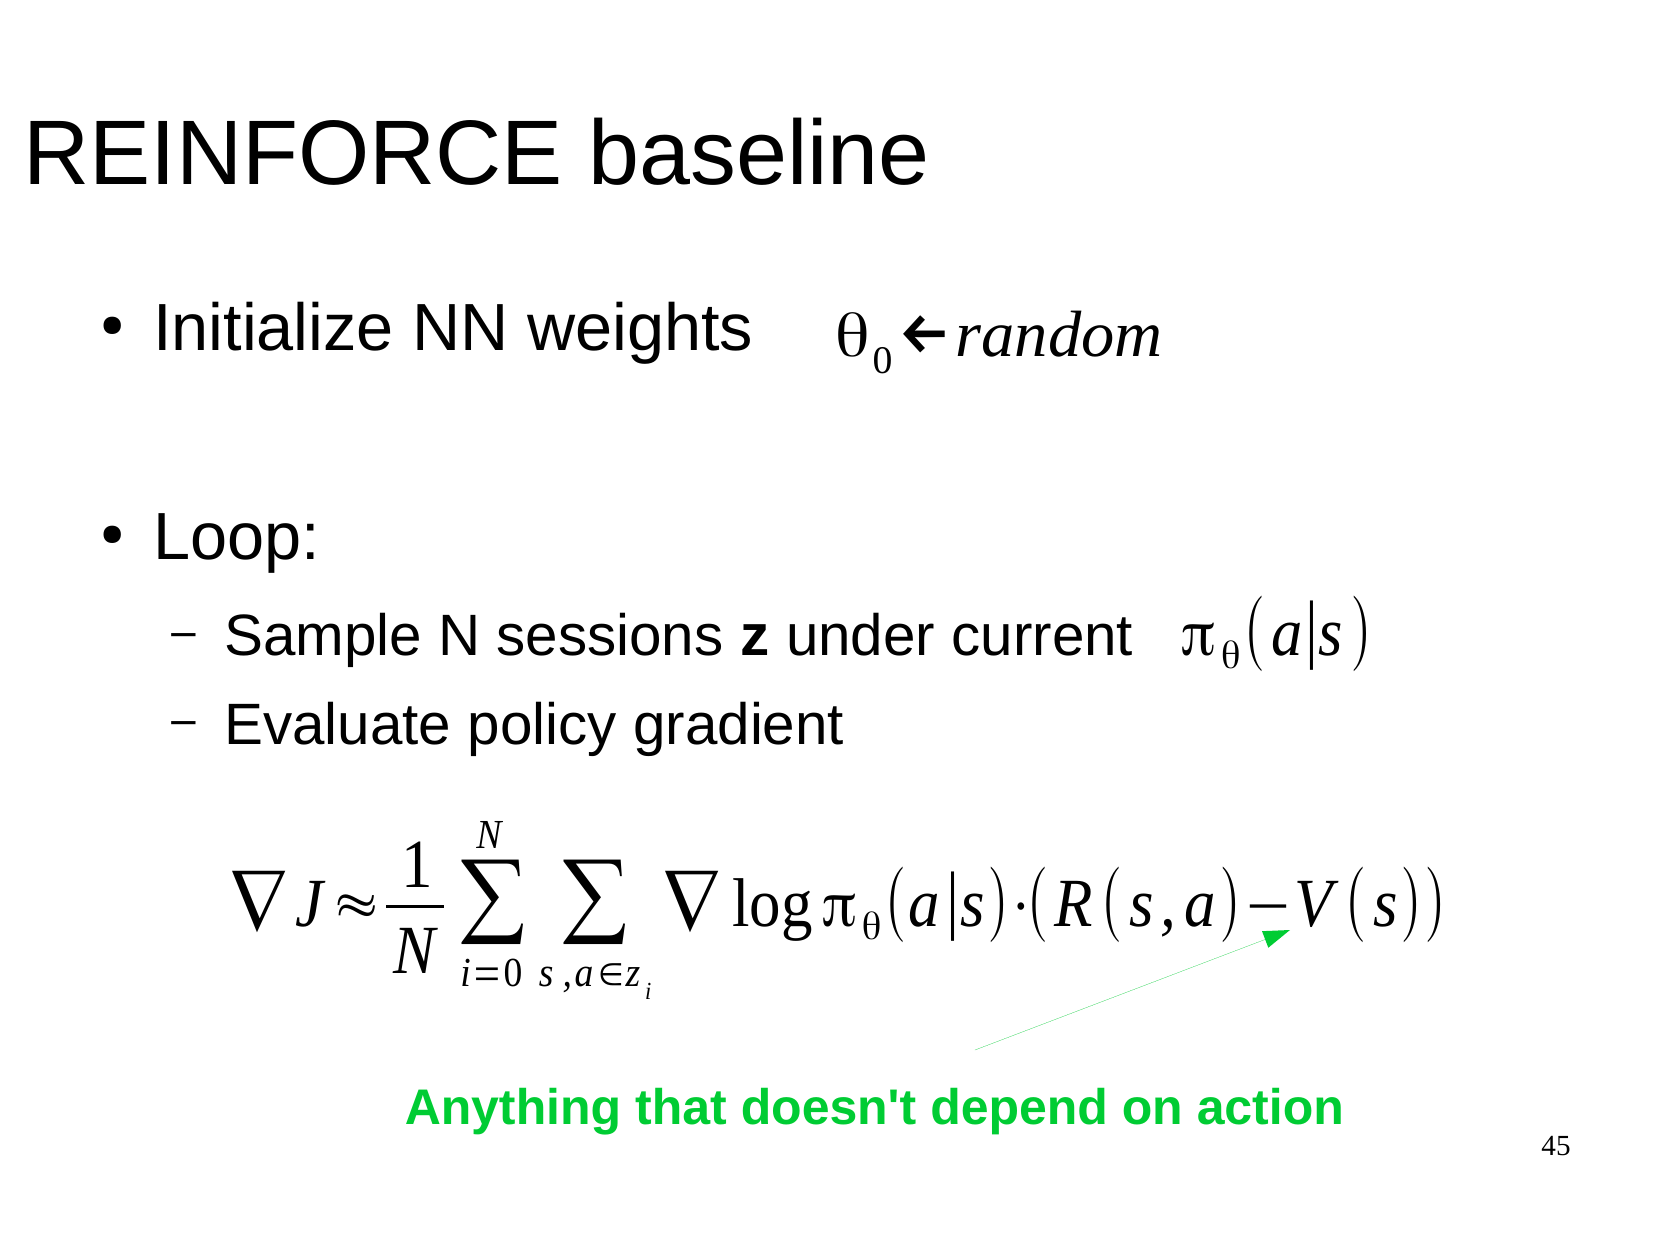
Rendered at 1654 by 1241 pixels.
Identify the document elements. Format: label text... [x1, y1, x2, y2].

text_box Anything that doesn't depend on action [390, 1072, 1360, 1144]
chart [818, 299, 1179, 384]
title REINFORCE baseline [23, 49, 1512, 257]
list Initialize NN weights Loop: Sample N sessions z under current Evaluate policy gradient [82, 290, 1571, 1186]
chart [1166, 590, 1385, 674]
